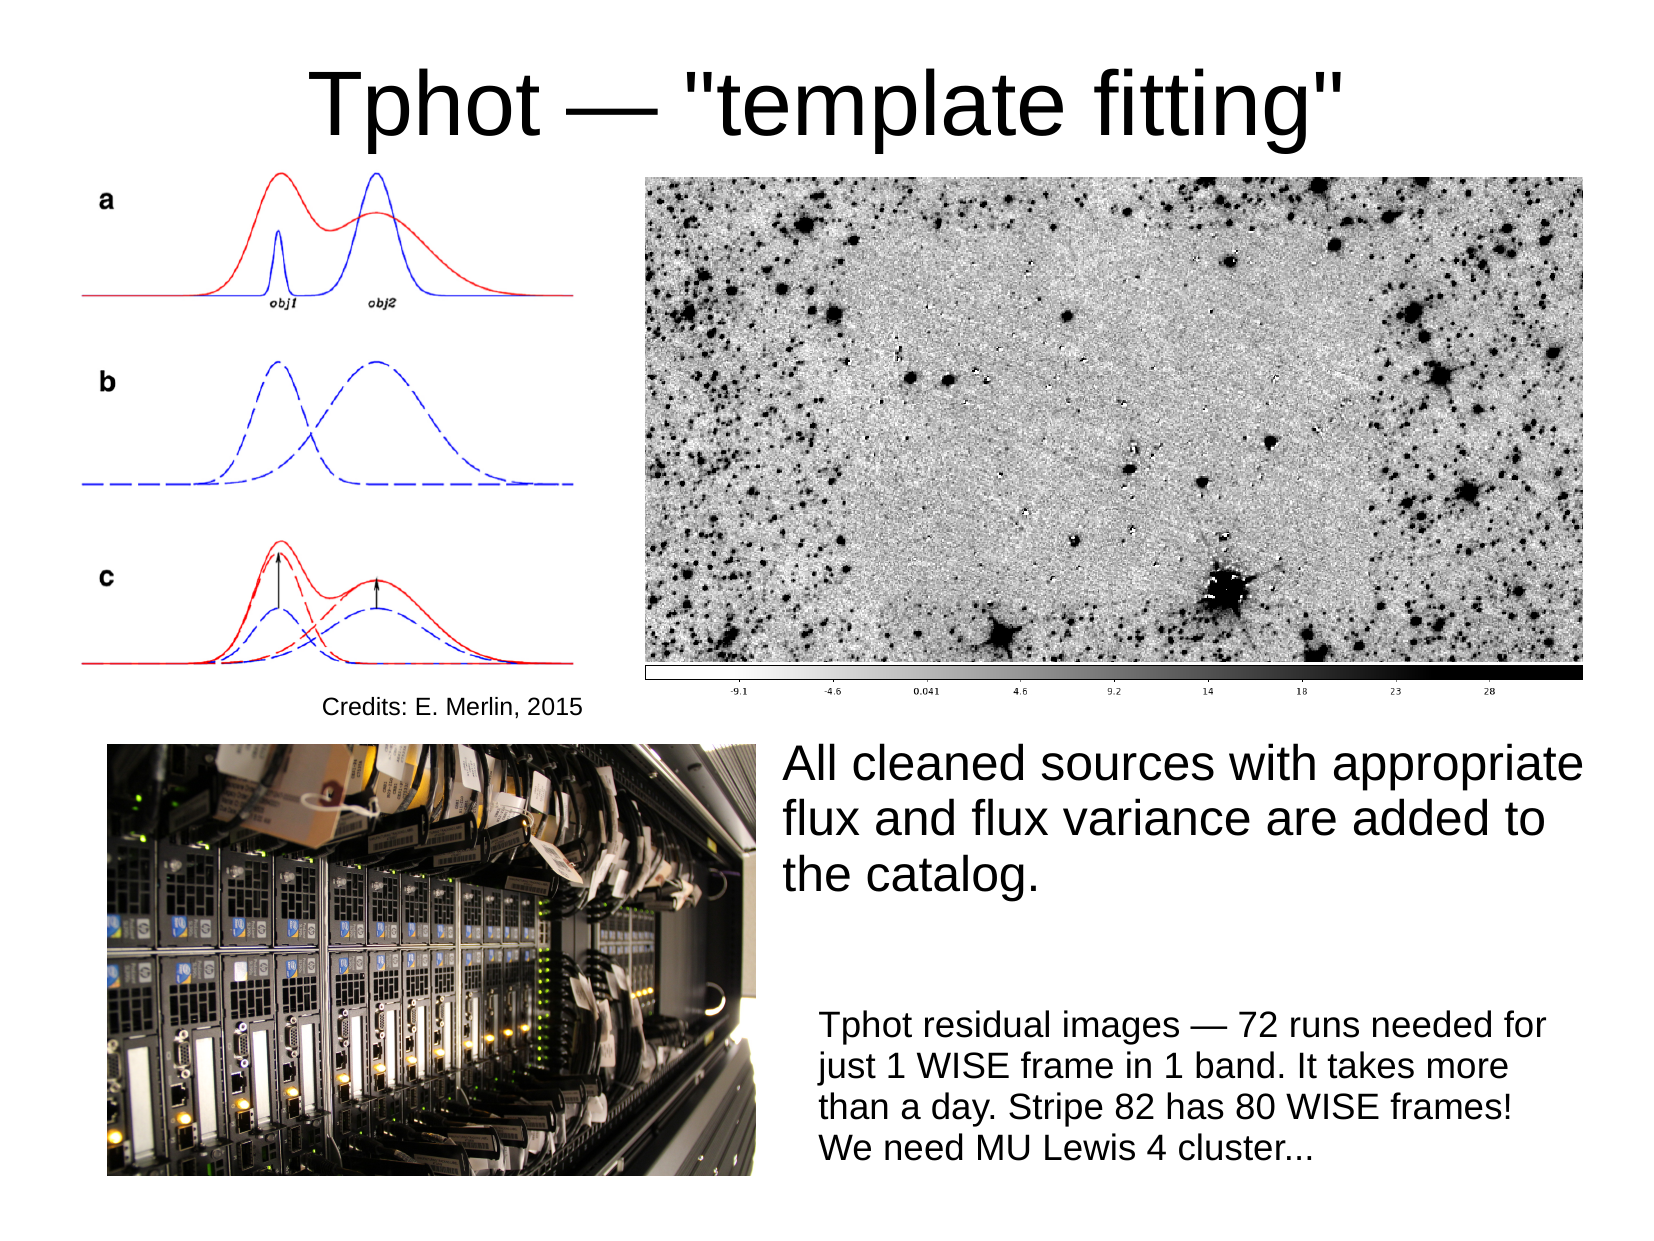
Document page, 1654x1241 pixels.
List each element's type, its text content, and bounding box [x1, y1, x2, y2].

text_box Credits: E. Merlin, 2015 [307, 685, 615, 756]
text_box All cleaned sources with appropriate flux and flux variance are added to the catalog. [767, 727, 1619, 910]
picture [107, 744, 756, 1177]
picture [70, 168, 579, 674]
title Tphot — "template fitting" [0, 0, 1654, 208]
list Tphot residual images — 72 runs needed for just 1 WISE frame in 1 band. It takes more than a day. Stripe 82 has 80 WISE frames! We need MU Lewis 4 cluster... [755, 1003, 1571, 1205]
picture [645, 177, 1583, 697]
